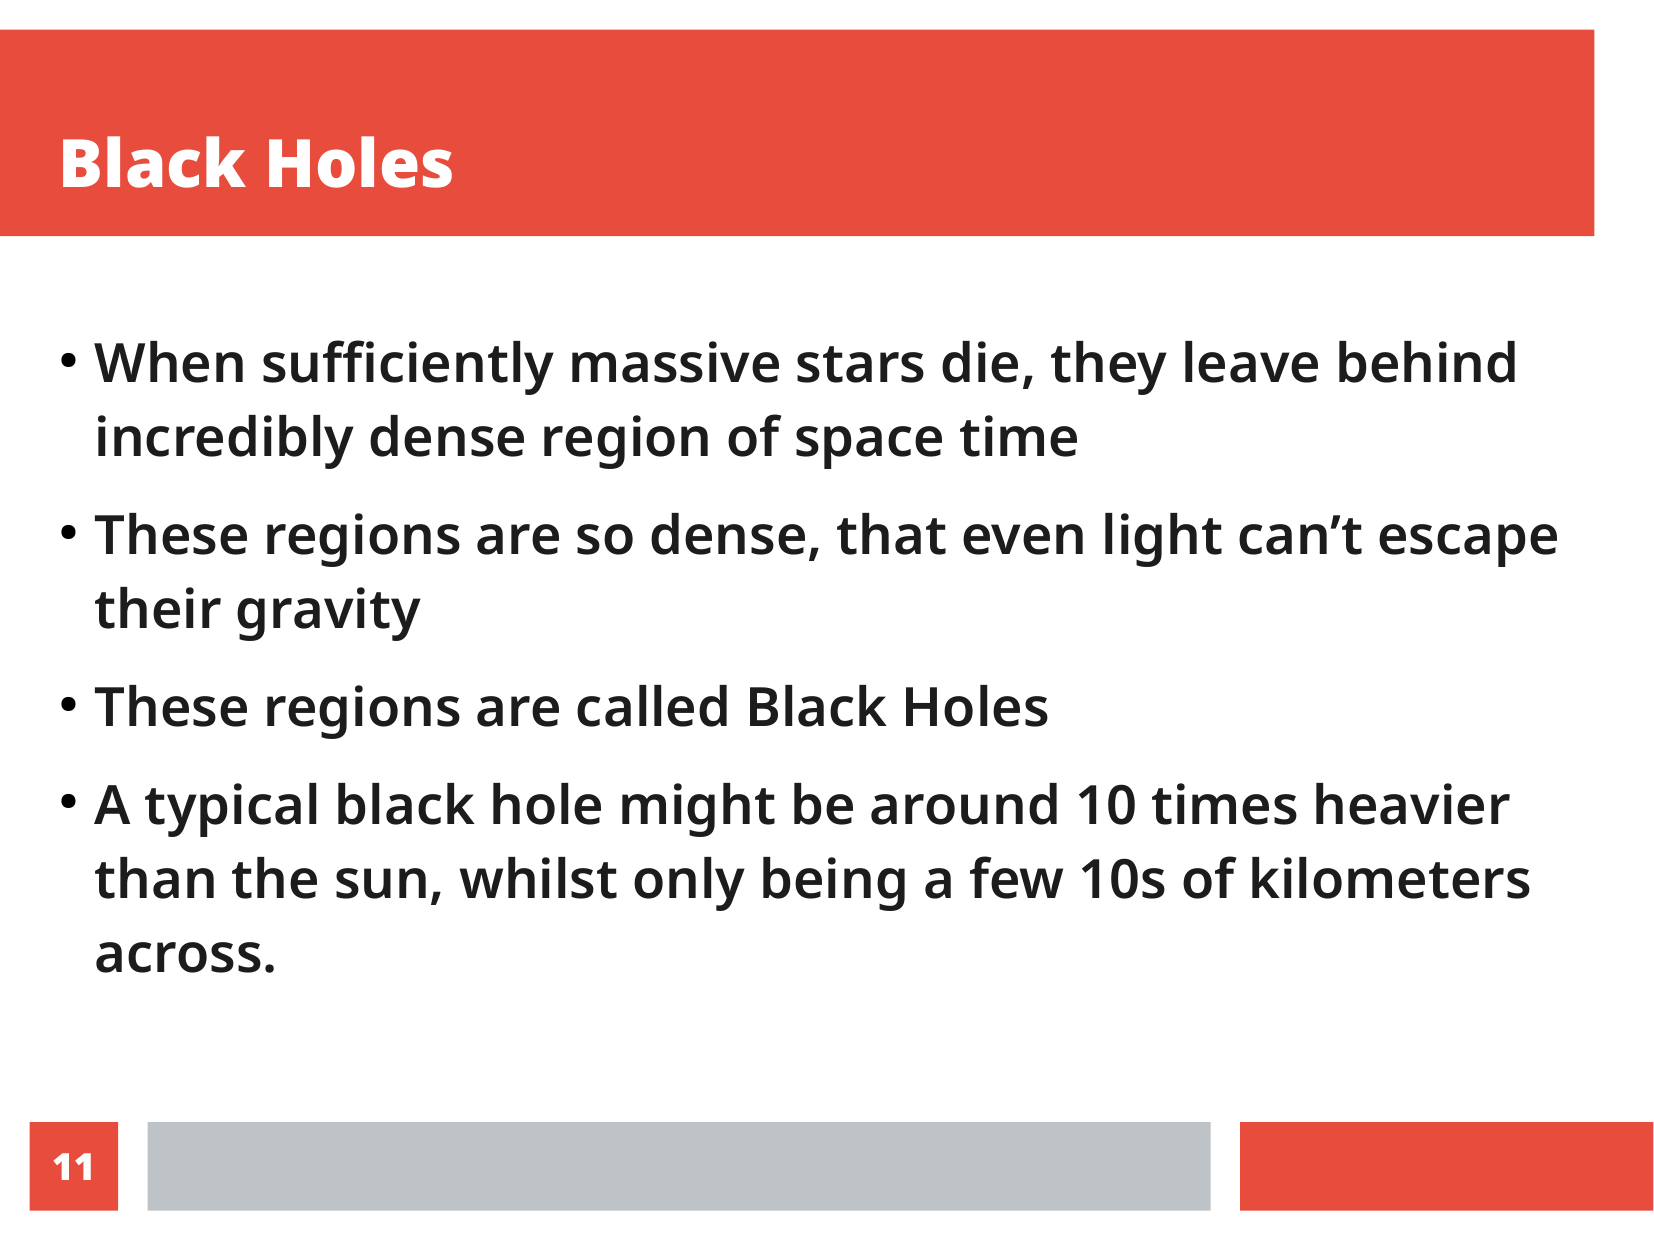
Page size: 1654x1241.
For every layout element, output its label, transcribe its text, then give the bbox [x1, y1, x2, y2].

title Black Holes [59, 59, 1595, 207]
list When sufficiently massive stars die, they leave behind incredibly dense region of space time These regions are so dense, that even light can’t escape their gravity These regions are called Black Holes A typical black hole might be around 10 times heavier than the sun, whilst only being a few 10s of kilometers across. [59, 324, 1565, 1093]
